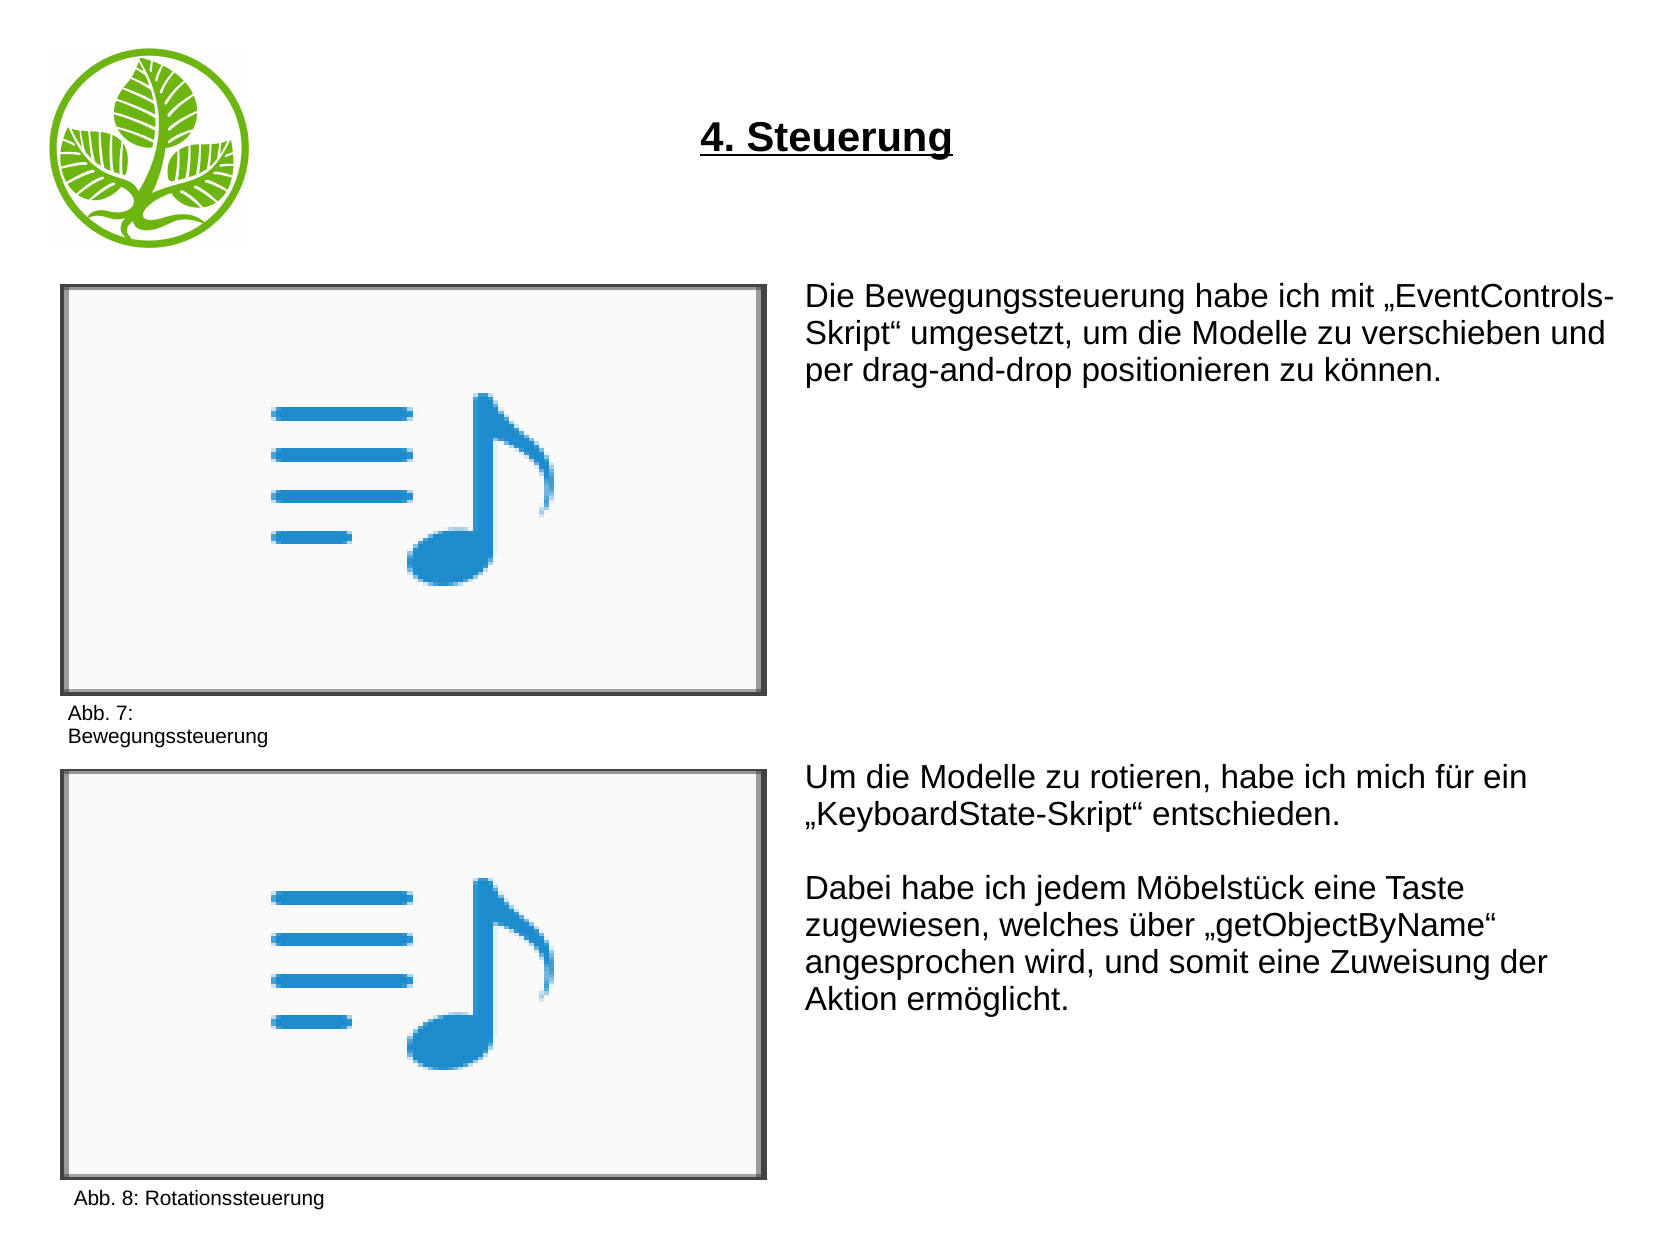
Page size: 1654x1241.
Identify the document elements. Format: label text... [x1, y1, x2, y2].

picture [48, 47, 249, 249]
text_box Die Bewegungssteuerung habe ich mit „EventControls-Skript“ umgesetzt, um die Modelle zu verschieben und per drag-and-drop positionieren zu können. Um die Modelle zu rotieren, habe ich mich für ein „KeyboardState-Skript“ entschieden. Dabei habe ich jedem Möbelstück eine Taste zugewiesen, welches über „getObjectByName“ angesprochen wird, und somit eine Zuweisung der Aktion ermöglicht. [790, 269, 1631, 1030]
text_box Abb. 7: Bewegungssteuerung [53, 694, 355, 745]
text_box [59, 767, 768, 1182]
text_box [59, 283, 768, 697]
text_box 4. Steuerung [685, 106, 968, 169]
text_box Abb. 8: Rotationssteuerung [59, 1182, 340, 1217]
